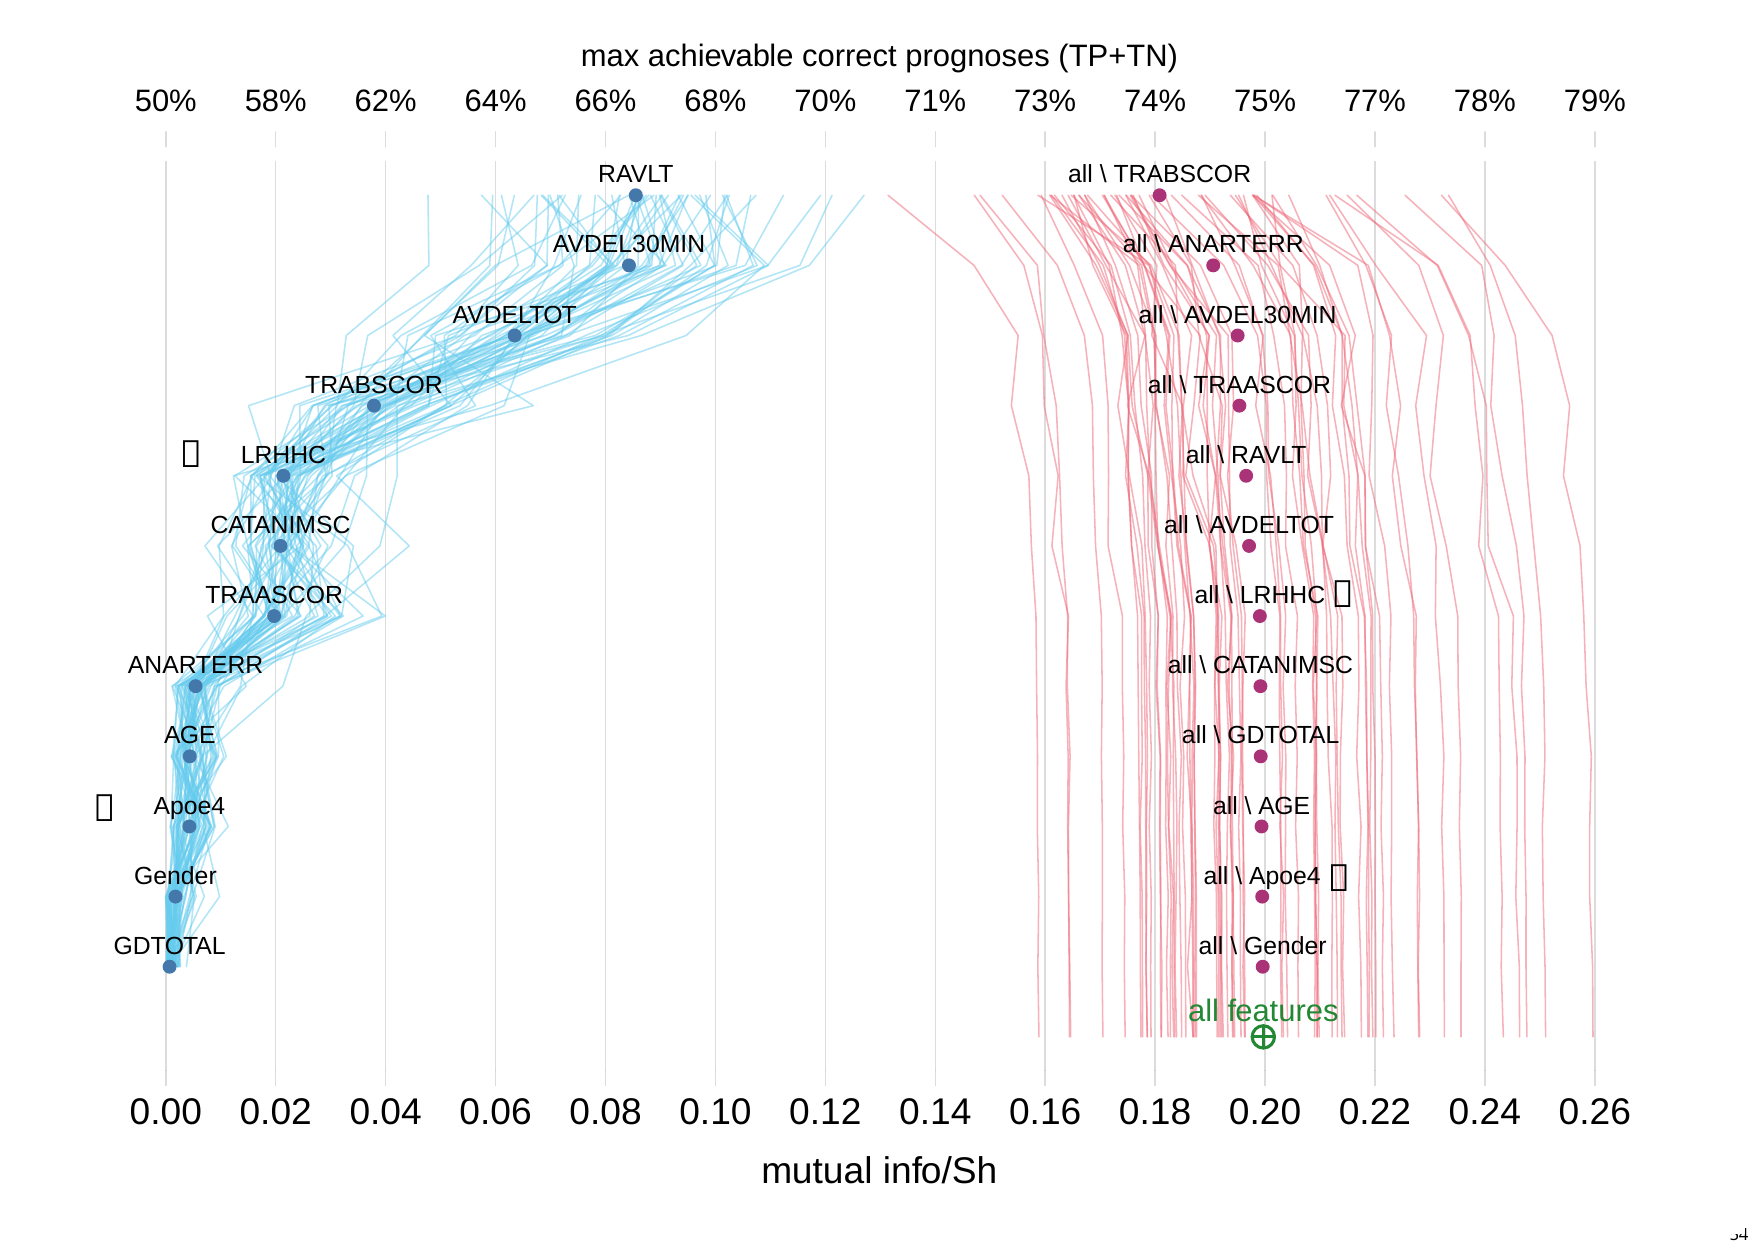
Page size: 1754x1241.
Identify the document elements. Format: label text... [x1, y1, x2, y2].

picture [9, 6, 1745, 1235]
text_box 🧠 [164, 420, 247, 486]
text_box 🧠 [1316, 560, 1398, 626]
text_box 🧬 [78, 774, 160, 840]
text_box 🧬 [1313, 844, 1395, 910]
